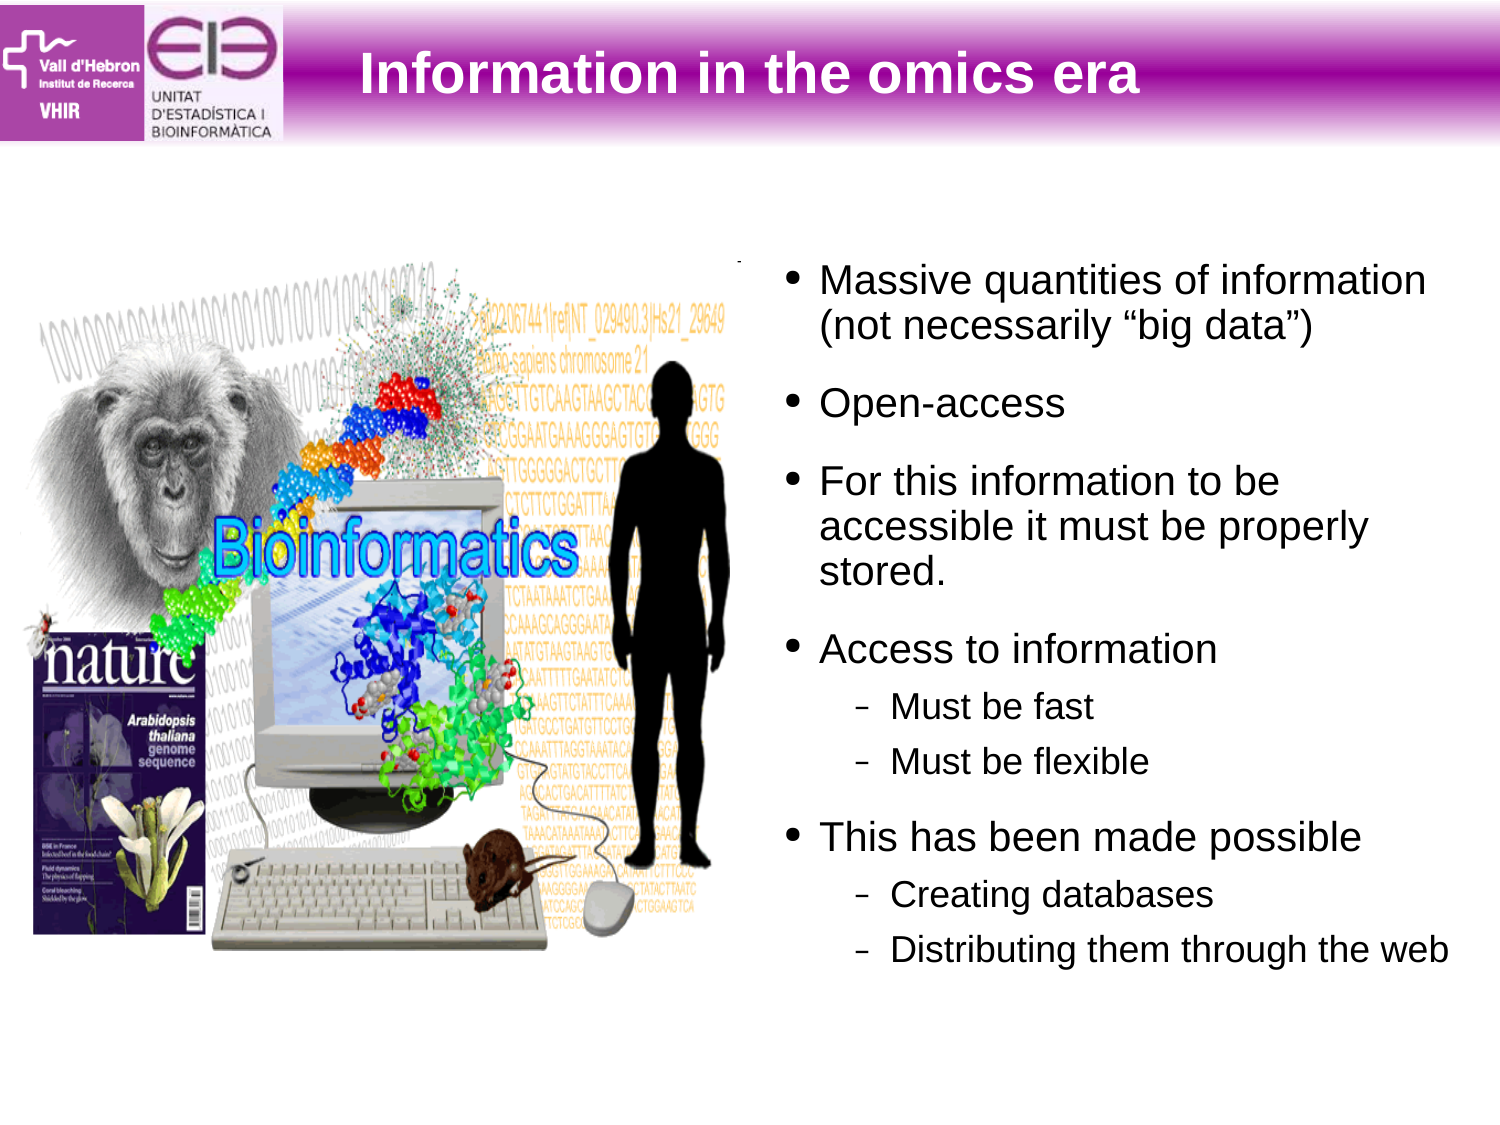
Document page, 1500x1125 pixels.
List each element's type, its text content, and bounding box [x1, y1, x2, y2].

picture [0, 5, 284, 141]
list Massive quantities of information (not necessarily “big data”) Open-access For this information to be accessible it must be properly stored. Access to information Must be fast Must be flexible This has been made possible Creating databases Distributing them through the web [768, 251, 1500, 1028]
picture [20, 261, 741, 951]
text_box Information in the omics era [0, 0, 1500, 148]
